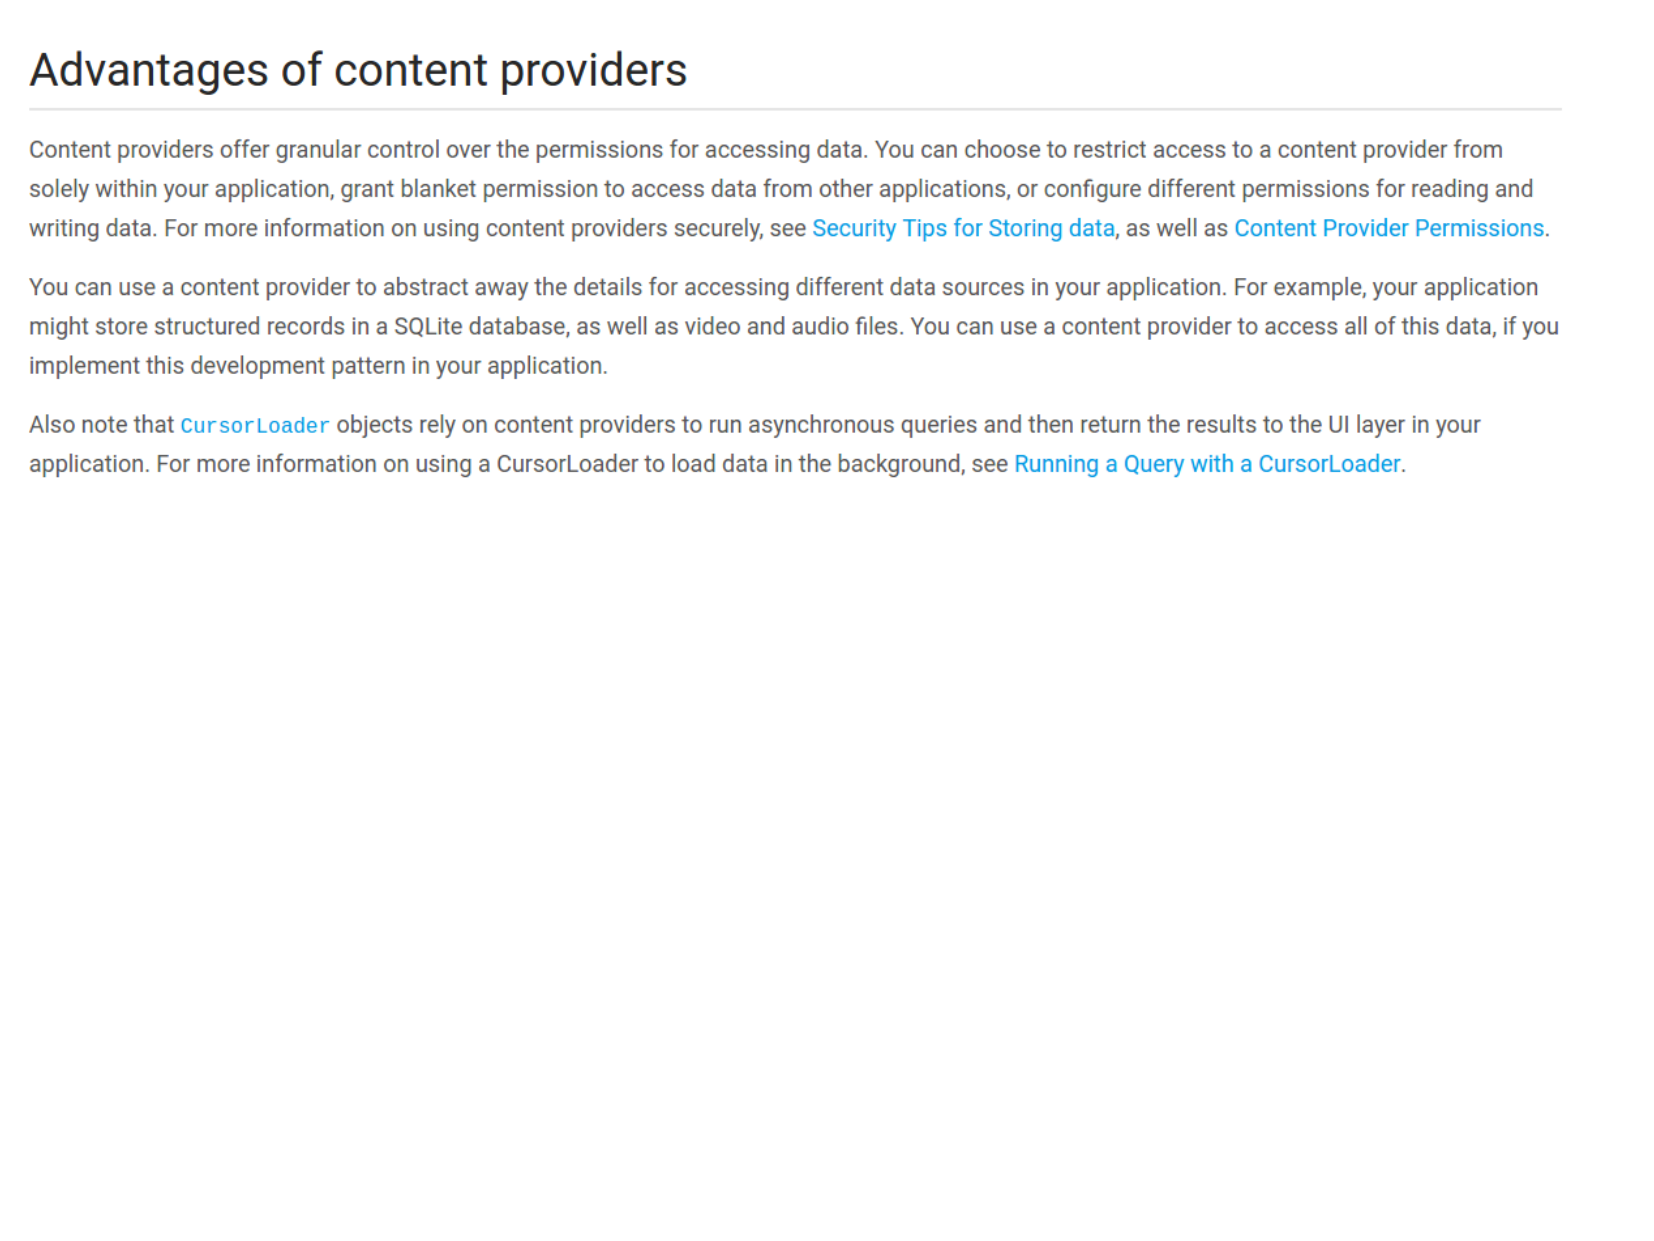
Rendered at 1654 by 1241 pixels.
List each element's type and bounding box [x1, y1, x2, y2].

picture [2, 40, 1654, 497]
